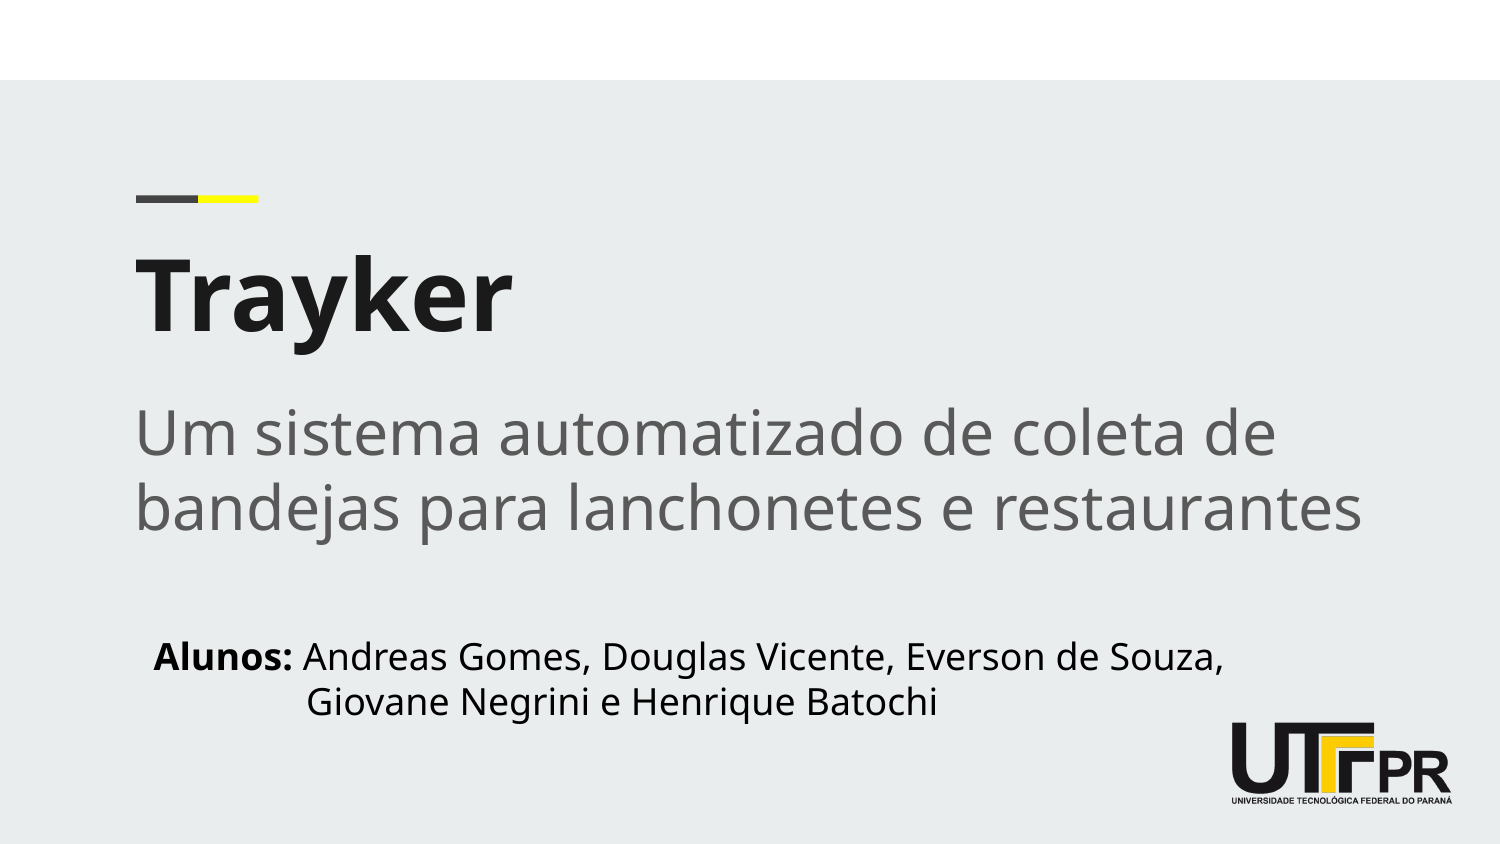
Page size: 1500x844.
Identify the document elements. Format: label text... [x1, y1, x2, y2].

text_box Alunos: Andreas Gomes, Douglas Vicente, Everson de Souza, Giovane Negrini e Henrique Batochi [138, 617, 1381, 757]
title Trayker [119, 216, 1381, 377]
picture [1230, 718, 1454, 808]
subtitle Um sistema automatizado de coleta de bandejas para lanchonetes e restaurantes [119, 377, 1381, 467]
title Trayker [119, 467, 1381, 490]
